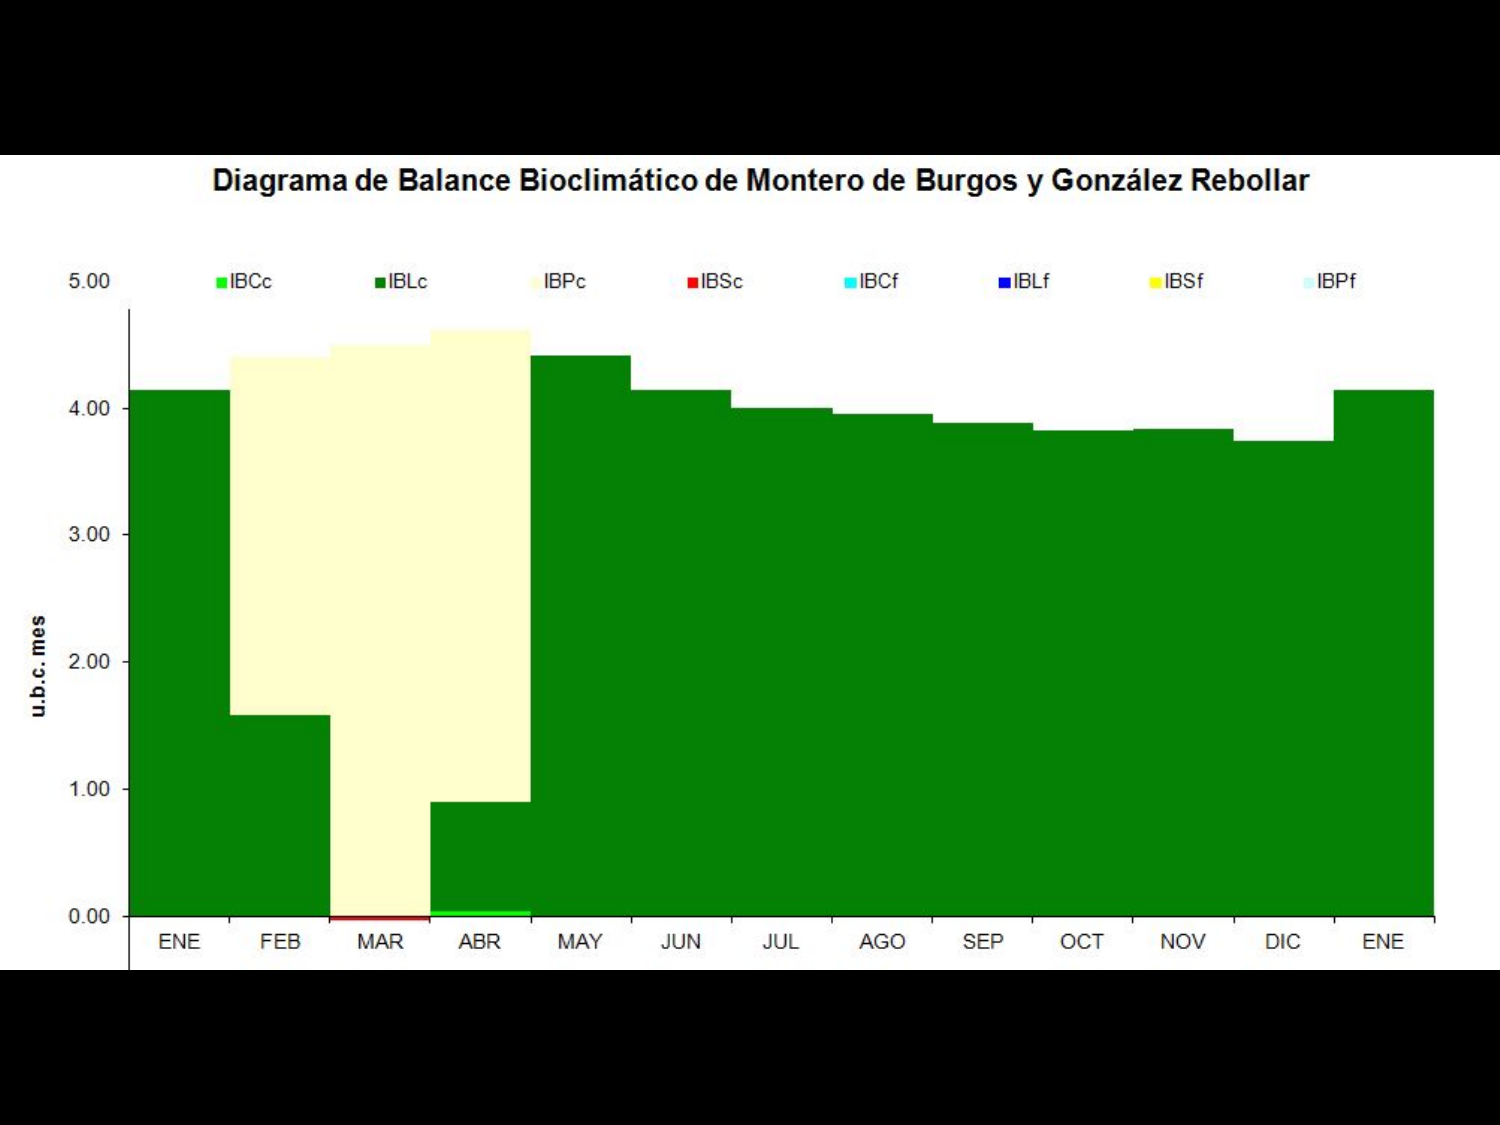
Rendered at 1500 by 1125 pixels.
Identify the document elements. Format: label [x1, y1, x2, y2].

picture [0, 155, 1500, 970]
